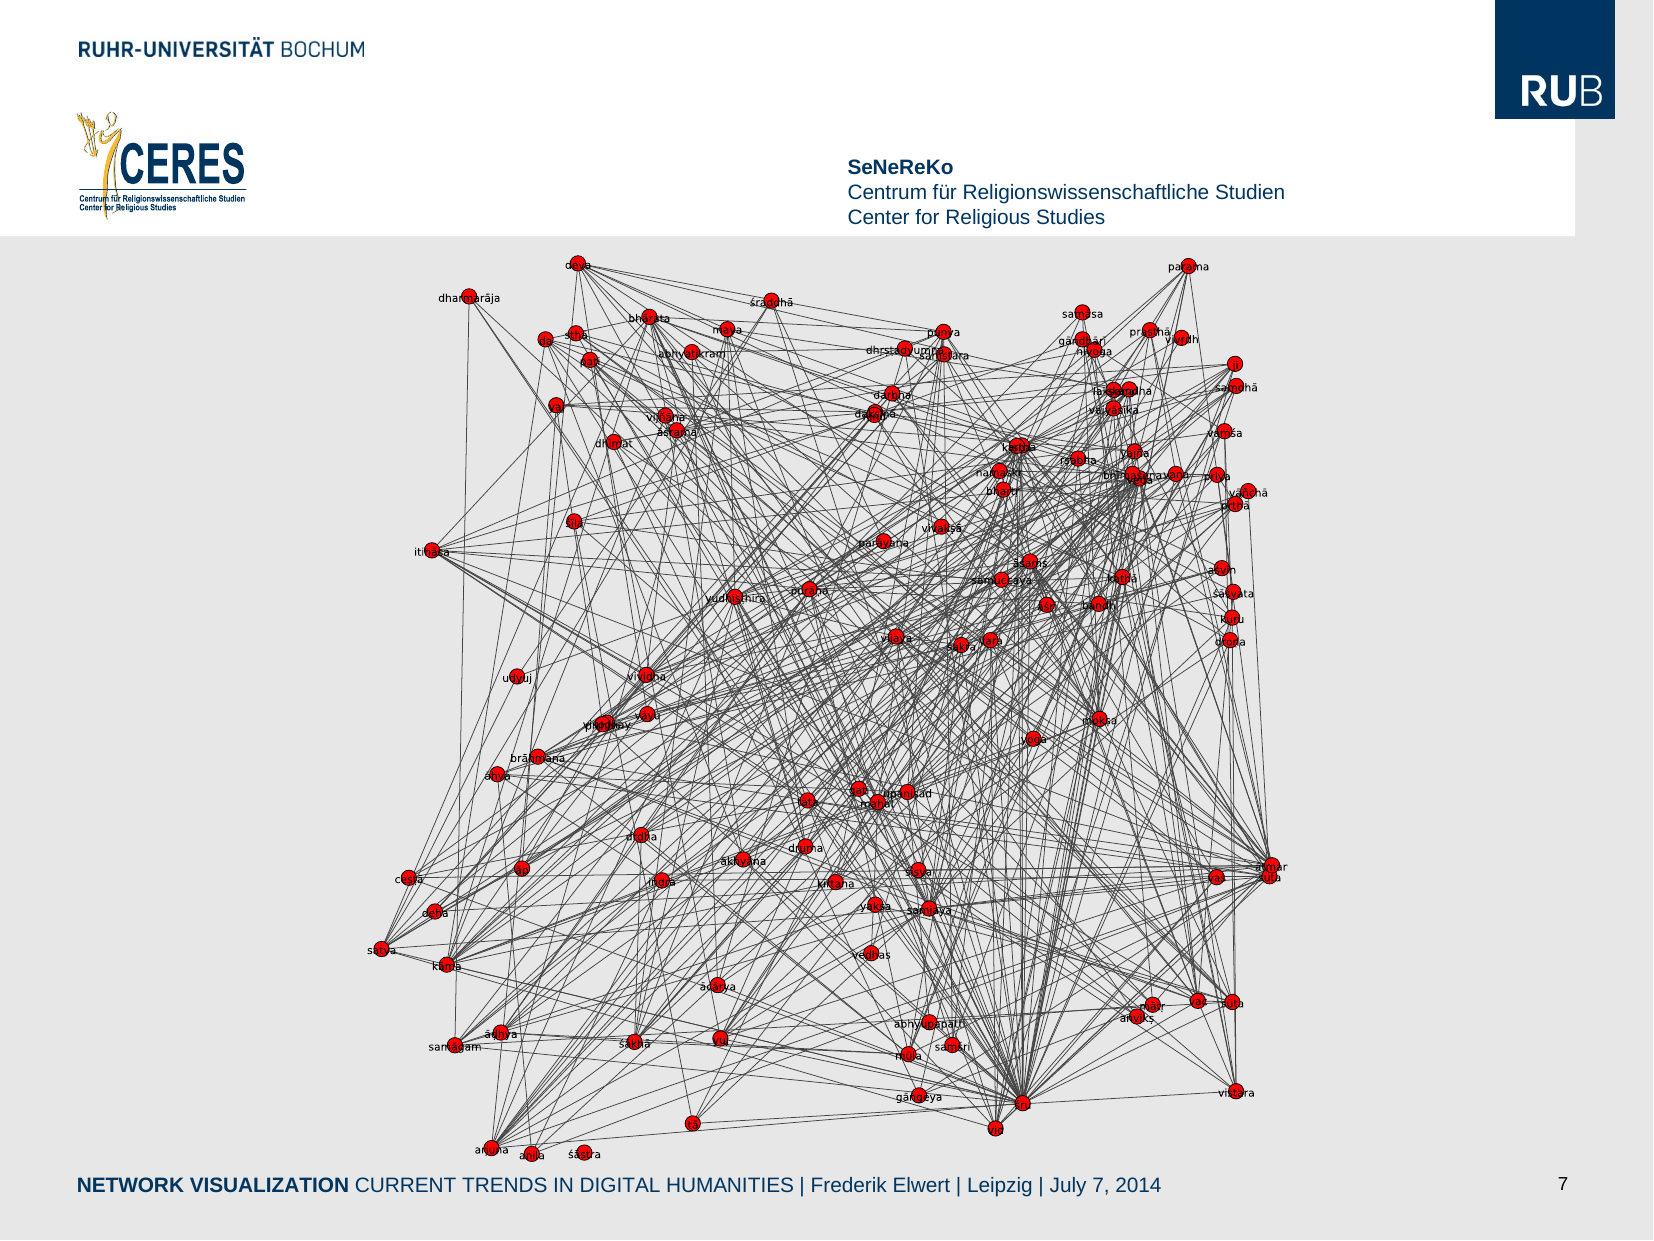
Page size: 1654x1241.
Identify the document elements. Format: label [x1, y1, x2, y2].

picture [1495, 0, 1615, 119]
picture [79, 37, 364, 57]
picture [366, 248, 1288, 1170]
